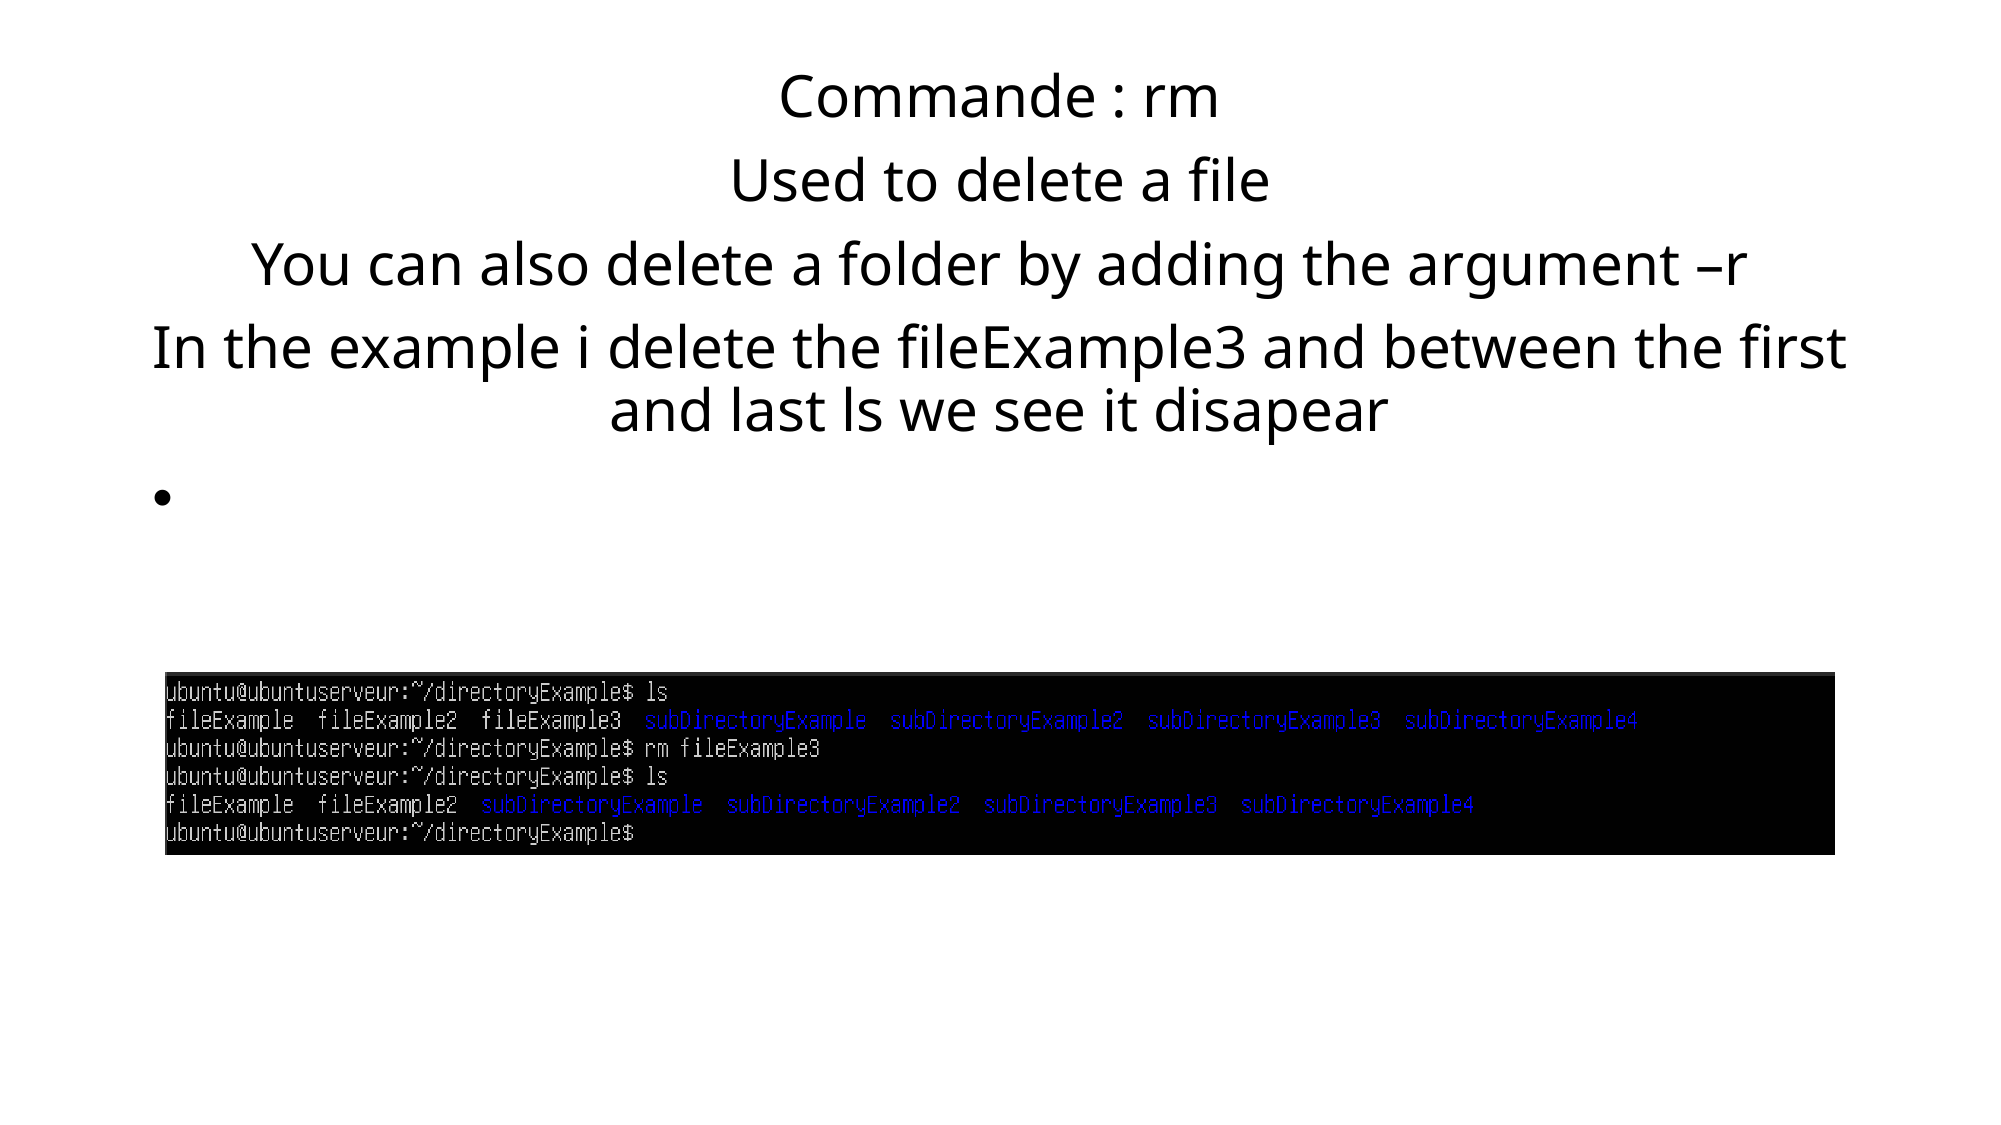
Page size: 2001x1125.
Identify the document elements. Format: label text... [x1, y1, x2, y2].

picture [165, 673, 1835, 856]
list Commande : rm Used to delete a file You can also delete a folder by adding the argument –r In the example i delete the fileExample3 and between the first and last ls we see it disapear [137, 59, 1863, 543]
